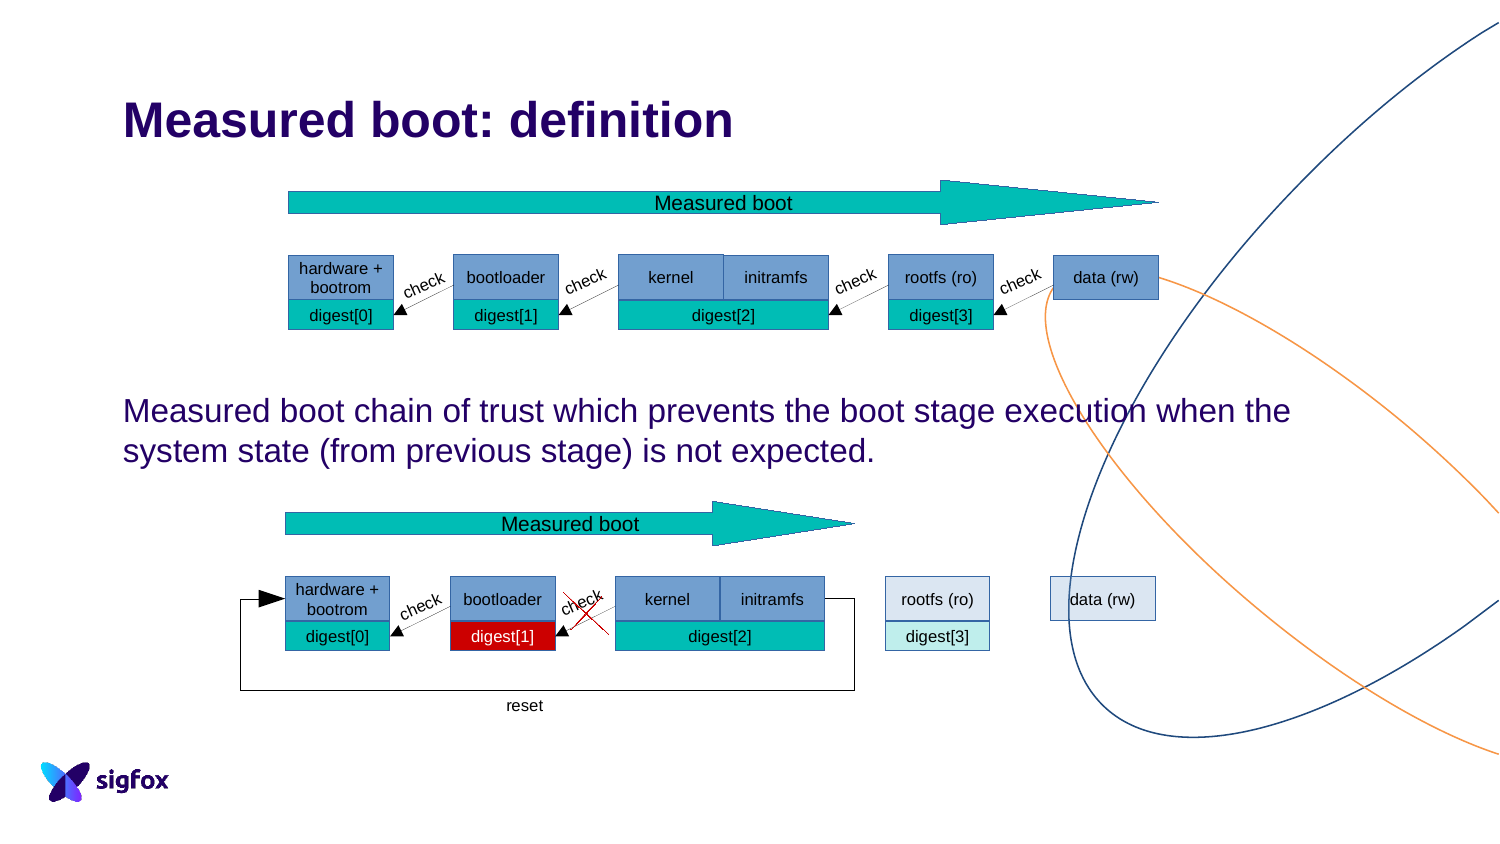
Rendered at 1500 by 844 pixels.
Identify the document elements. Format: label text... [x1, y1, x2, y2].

text_box digest[1] [450, 621, 556, 651]
text_box digest[2] [615, 621, 825, 651]
text_box Measured boot [288, 180, 1159, 225]
text_box Measured boot [285, 501, 855, 546]
text_box digest[3] [888, 299, 994, 330]
text_box rootfs (ro) [885, 576, 990, 621]
text_box check [829, 254, 888, 307]
text_box hardware + bootrom [285, 576, 390, 621]
text_box digest[0] [288, 299, 394, 330]
text_box Measured boot: definition [122, 87, 1358, 142]
text_box bootloader [453, 254, 559, 299]
text_box Measured boot chain of trust which prevents the boot stage execution when the system state (from previous stage) is not expected. [123, 389, 1359, 435]
text_box kernel [618, 254, 724, 300]
text_box rootfs (ro) [888, 254, 994, 299]
text_box initramfs [723, 255, 829, 300]
text_box digest[3] [885, 621, 990, 651]
text_box initramfs [720, 576, 825, 621]
text_box kernel [615, 576, 720, 621]
text_box [563, 592, 609, 635]
text_box bootloader [450, 576, 556, 621]
text_box digest[2] [618, 300, 829, 330]
text_box digest[0] [285, 621, 390, 651]
text_box check [559, 254, 618, 307]
text_box data (rw) [1050, 576, 1156, 621]
text_box hardware + bootrom [288, 255, 394, 299]
text_box reset [495, 691, 555, 721]
text_box check [394, 259, 453, 308]
text_box check [556, 593, 584, 628]
text_box check [565, 576, 615, 615]
text_box data (rw) [1053, 255, 1159, 300]
picture [36, 760, 174, 803]
text_box digest[1] [453, 299, 559, 330]
text_box check [994, 255, 1053, 307]
text_box check [390, 580, 450, 630]
